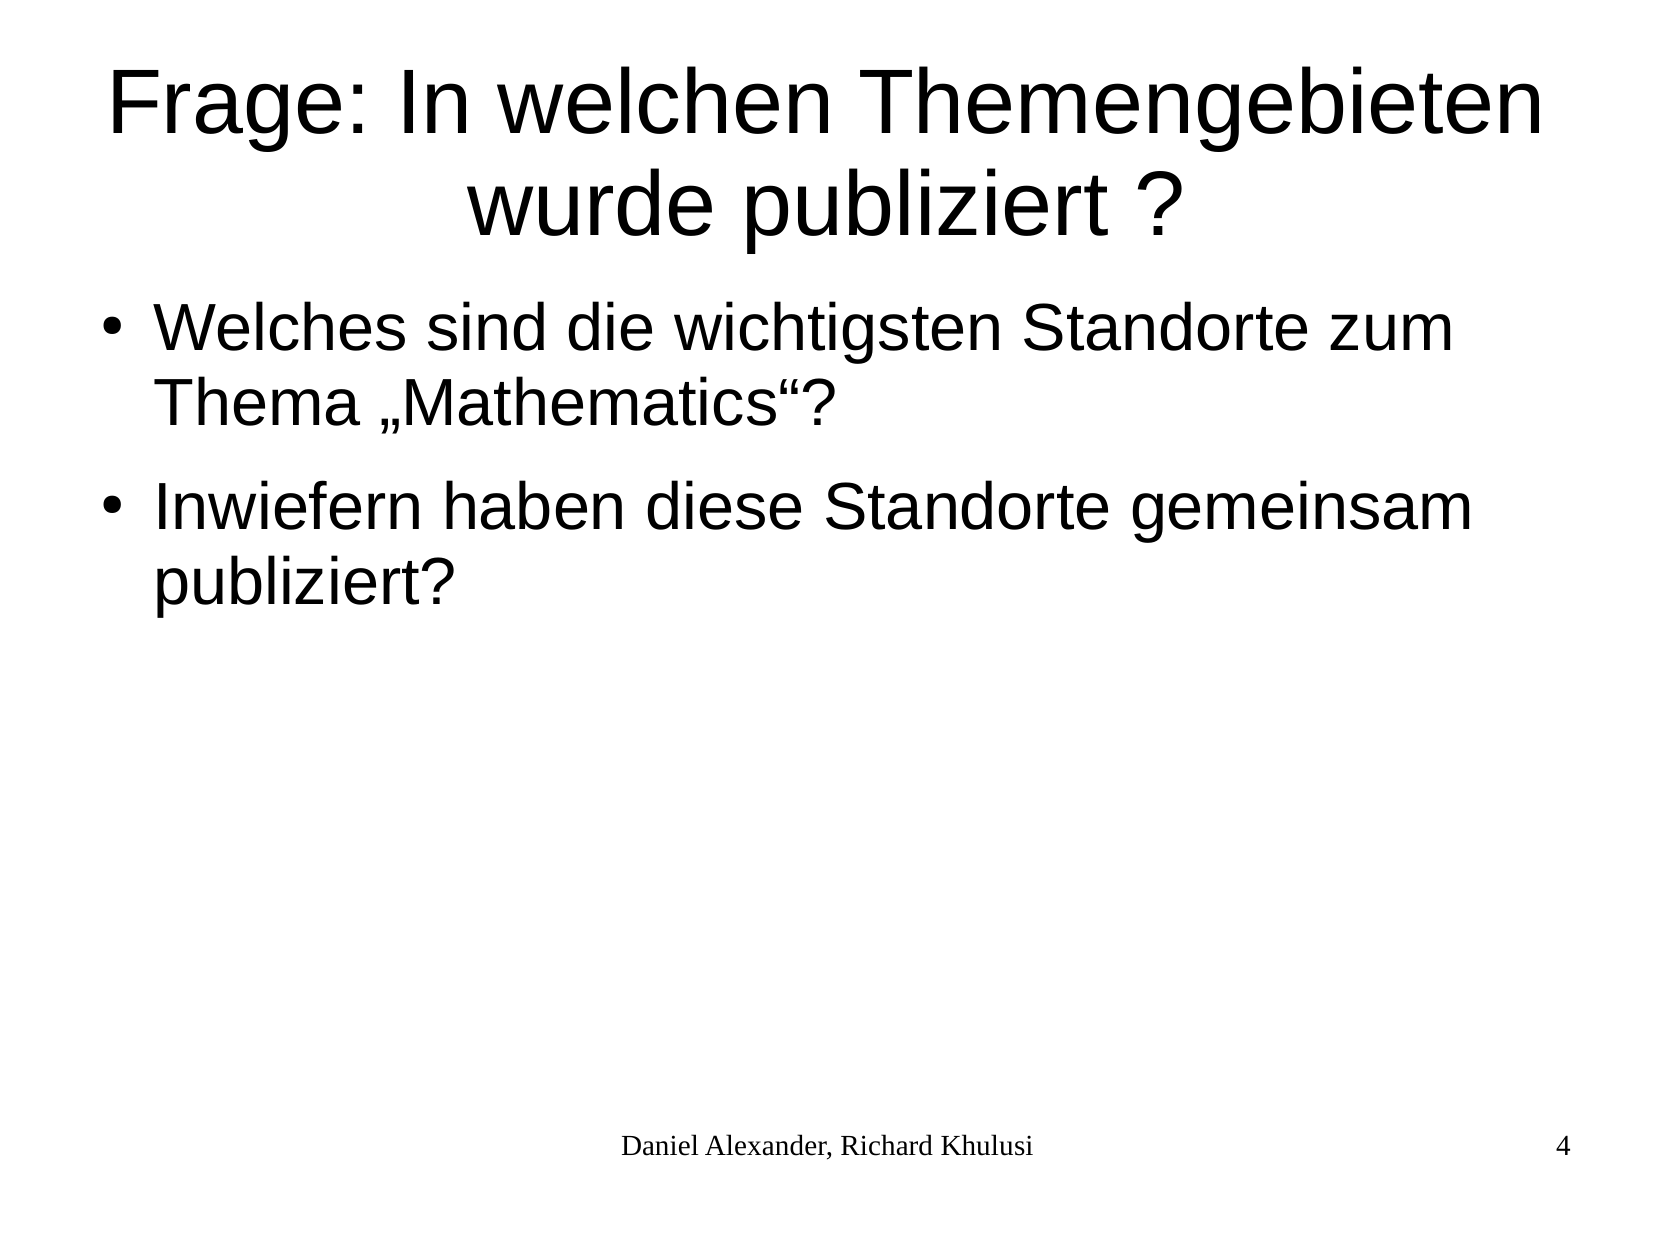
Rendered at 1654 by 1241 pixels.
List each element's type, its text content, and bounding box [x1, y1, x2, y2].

title Frage: In welchen Themengebieten wurde publiziert ? [82, 49, 1571, 257]
list Welches sind die wichtigsten Standorte zum Thema „Mathematics“? Inwiefern haben diese Standorte gemeinsam publiziert? [82, 290, 1571, 1010]
